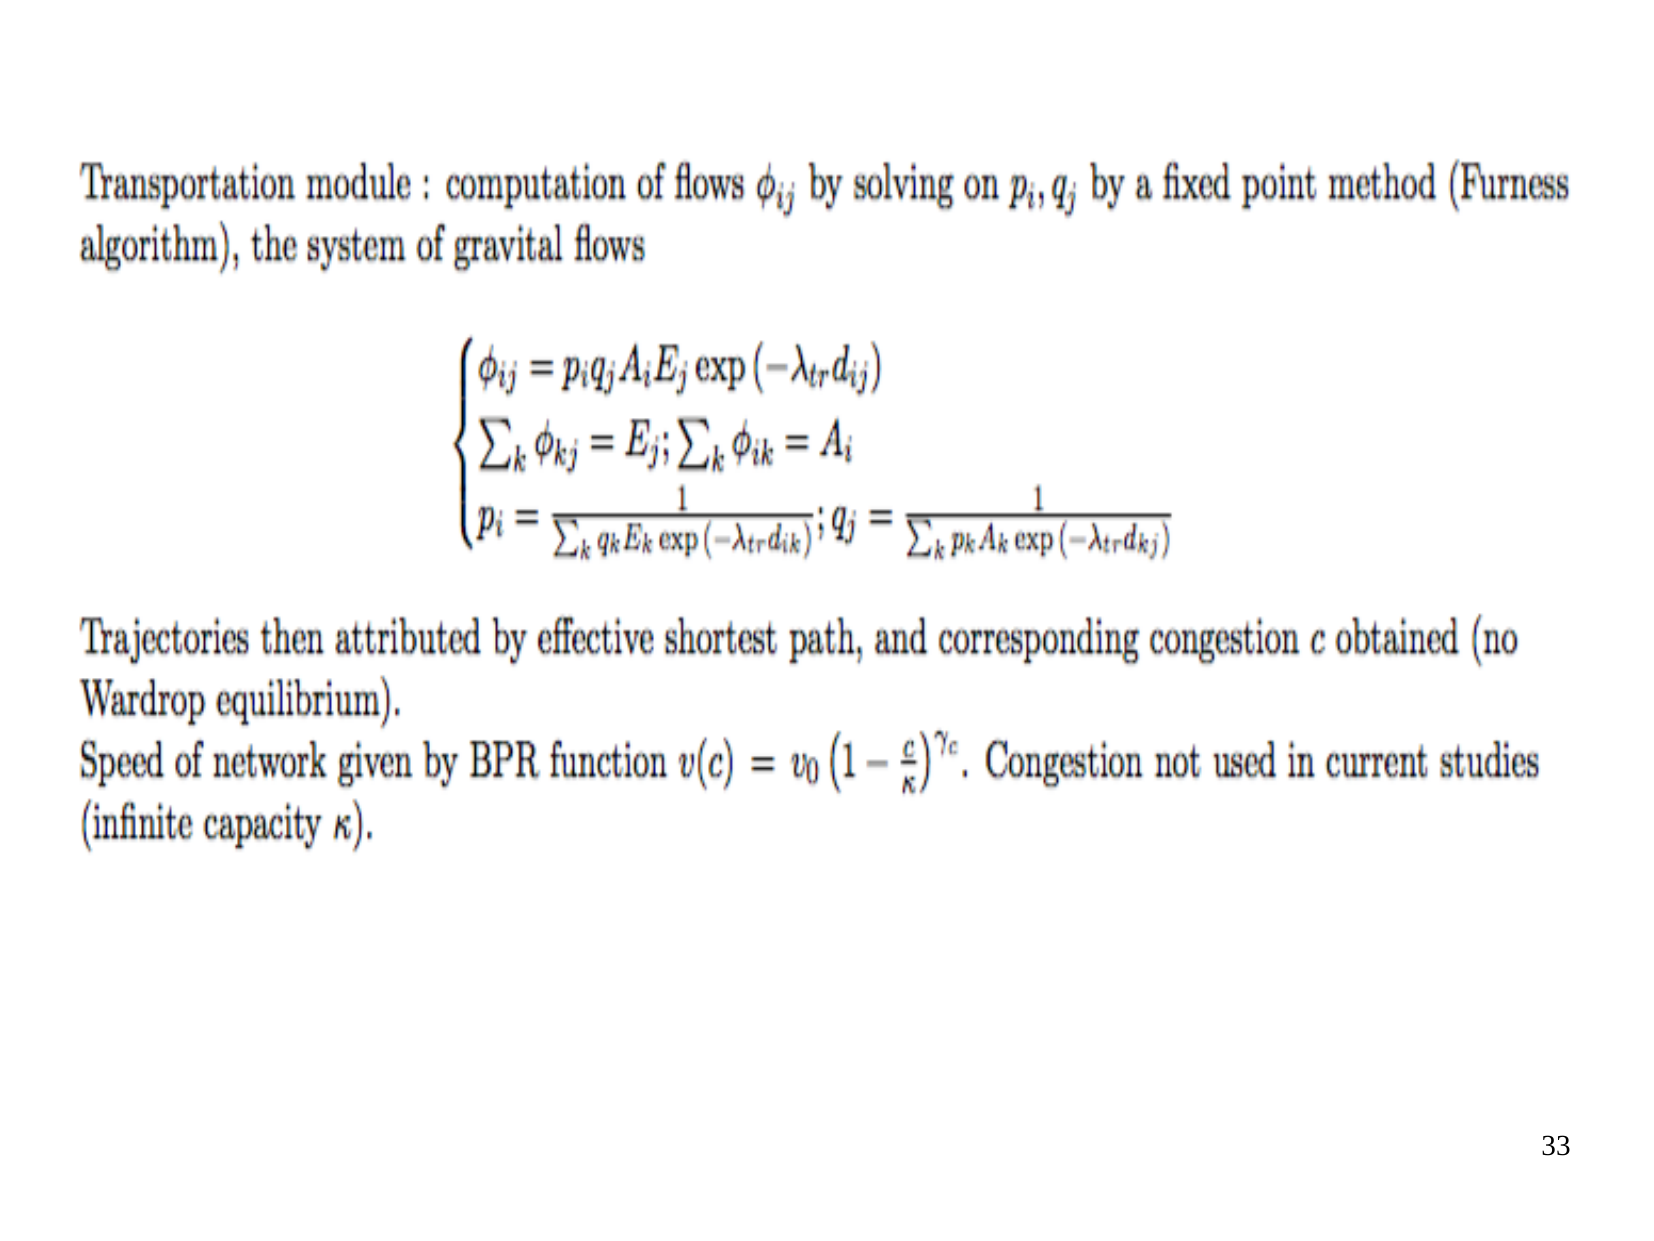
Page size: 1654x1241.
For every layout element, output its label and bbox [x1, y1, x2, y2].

picture [59, 141, 1607, 898]
